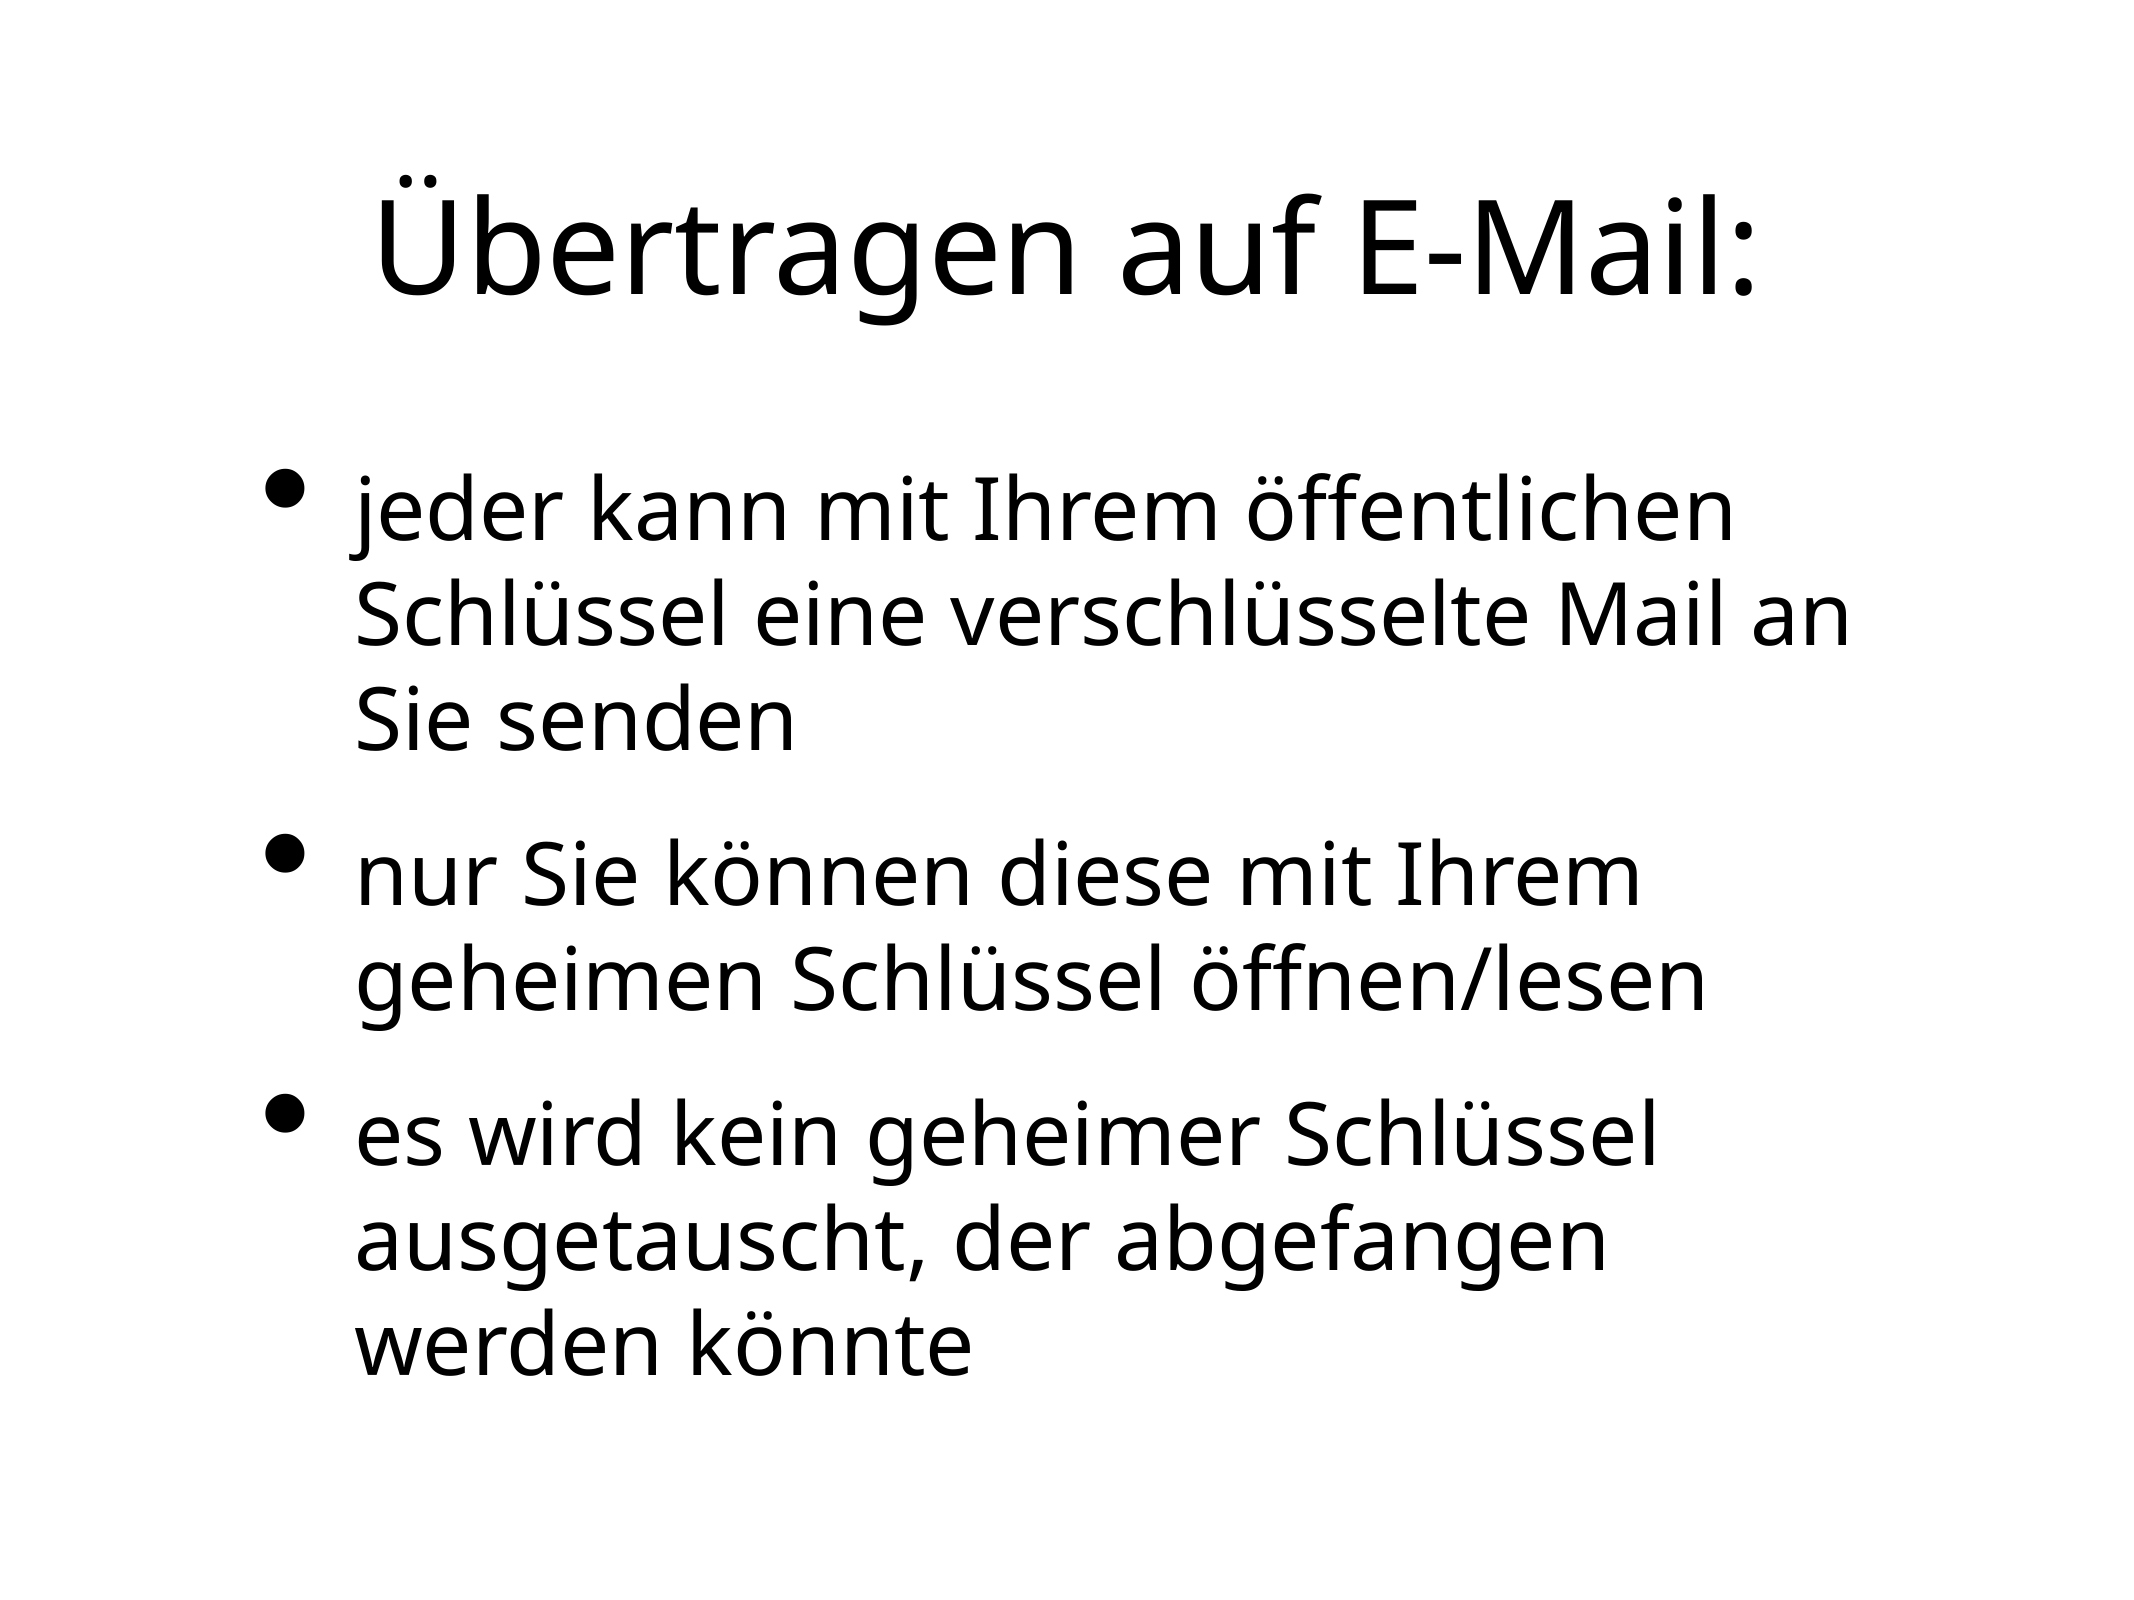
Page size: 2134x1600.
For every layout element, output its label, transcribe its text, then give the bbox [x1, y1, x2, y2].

title Übertragen auf E-Mail: [208, 41, 1925, 442]
list jeder kann mit Ihrem öffentlichen Schlüssel eine verschlüsselte Mail an Sie senden nur Sie können diese mit Ihrem geheimen Schlüssel öffnen/lesen es wird kein geheimer Schlüssel ausgetauscht, der abgefangen werden könnte [208, 454, 1925, 1392]
